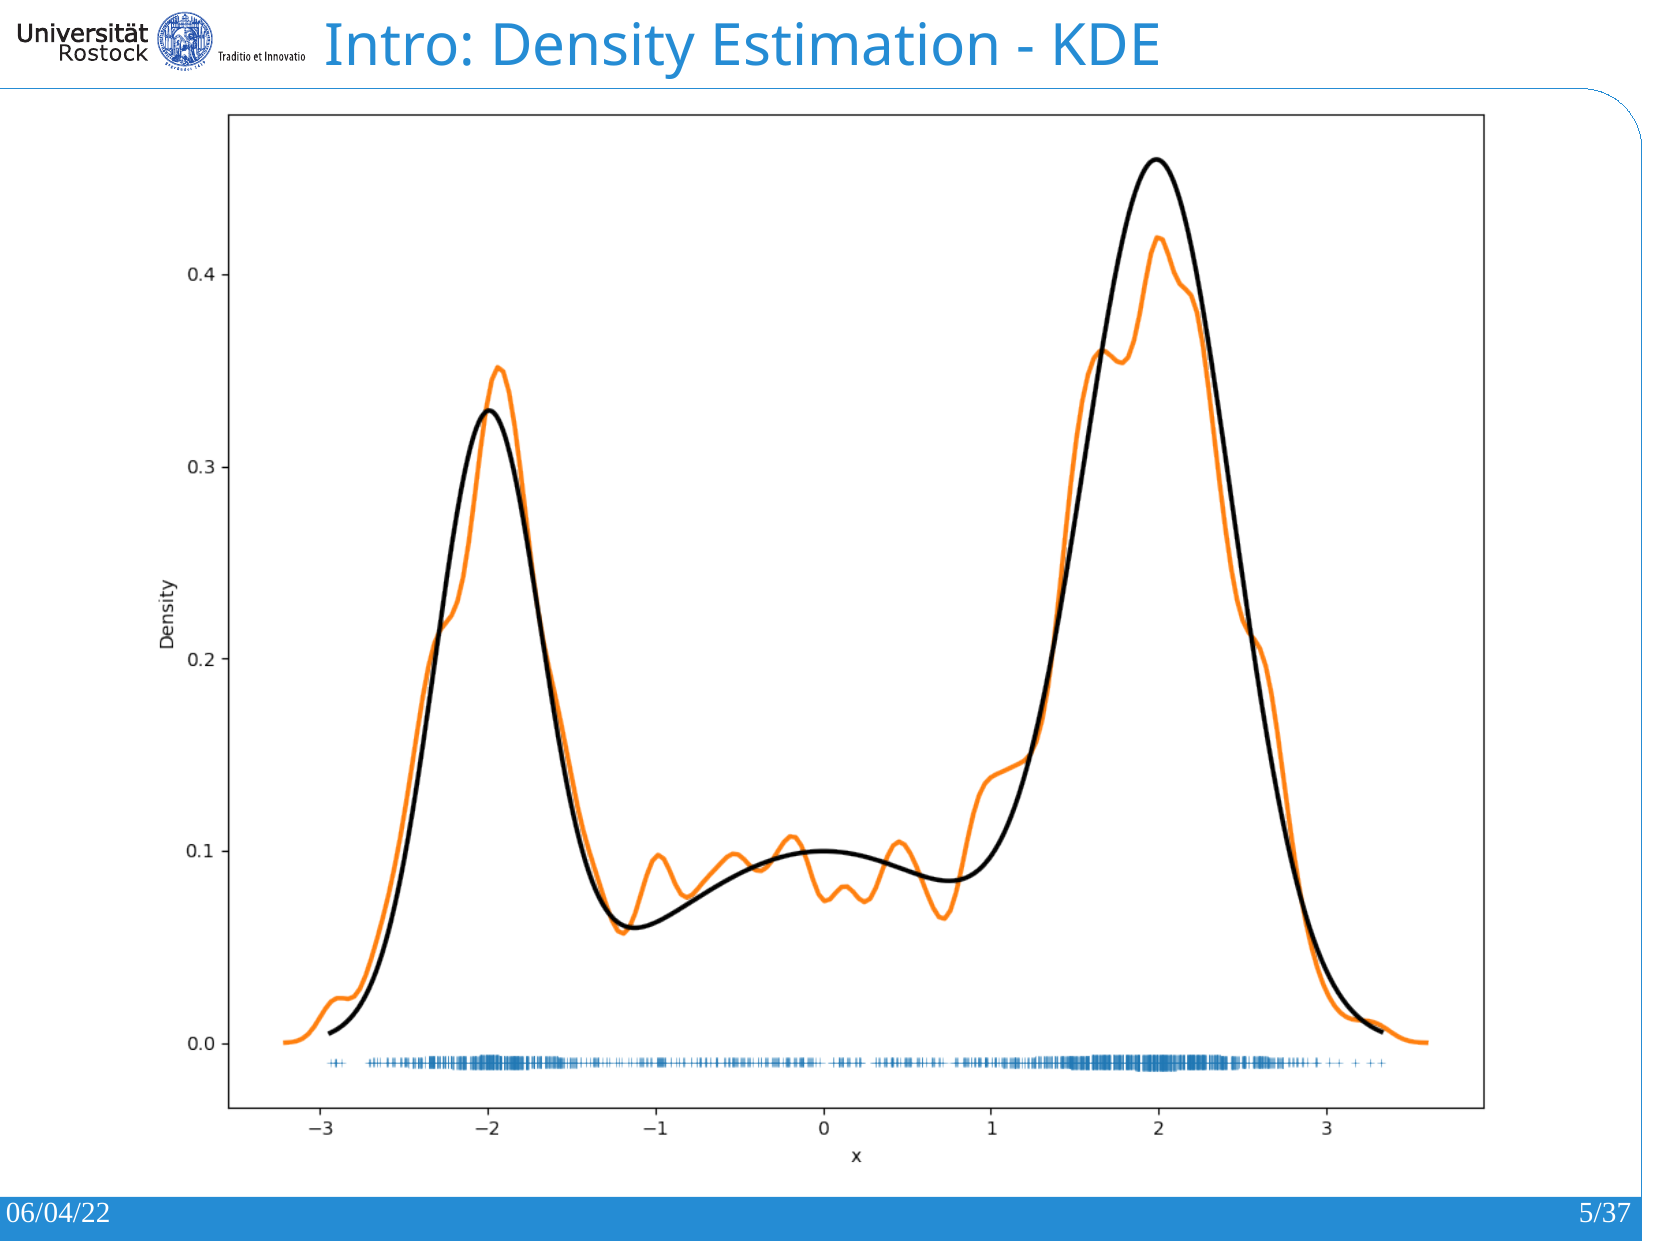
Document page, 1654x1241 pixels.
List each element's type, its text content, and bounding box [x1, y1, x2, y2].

picture [138, 94, 1504, 1187]
title Intro: Density Estimation - KDE [324, 8, 1571, 77]
